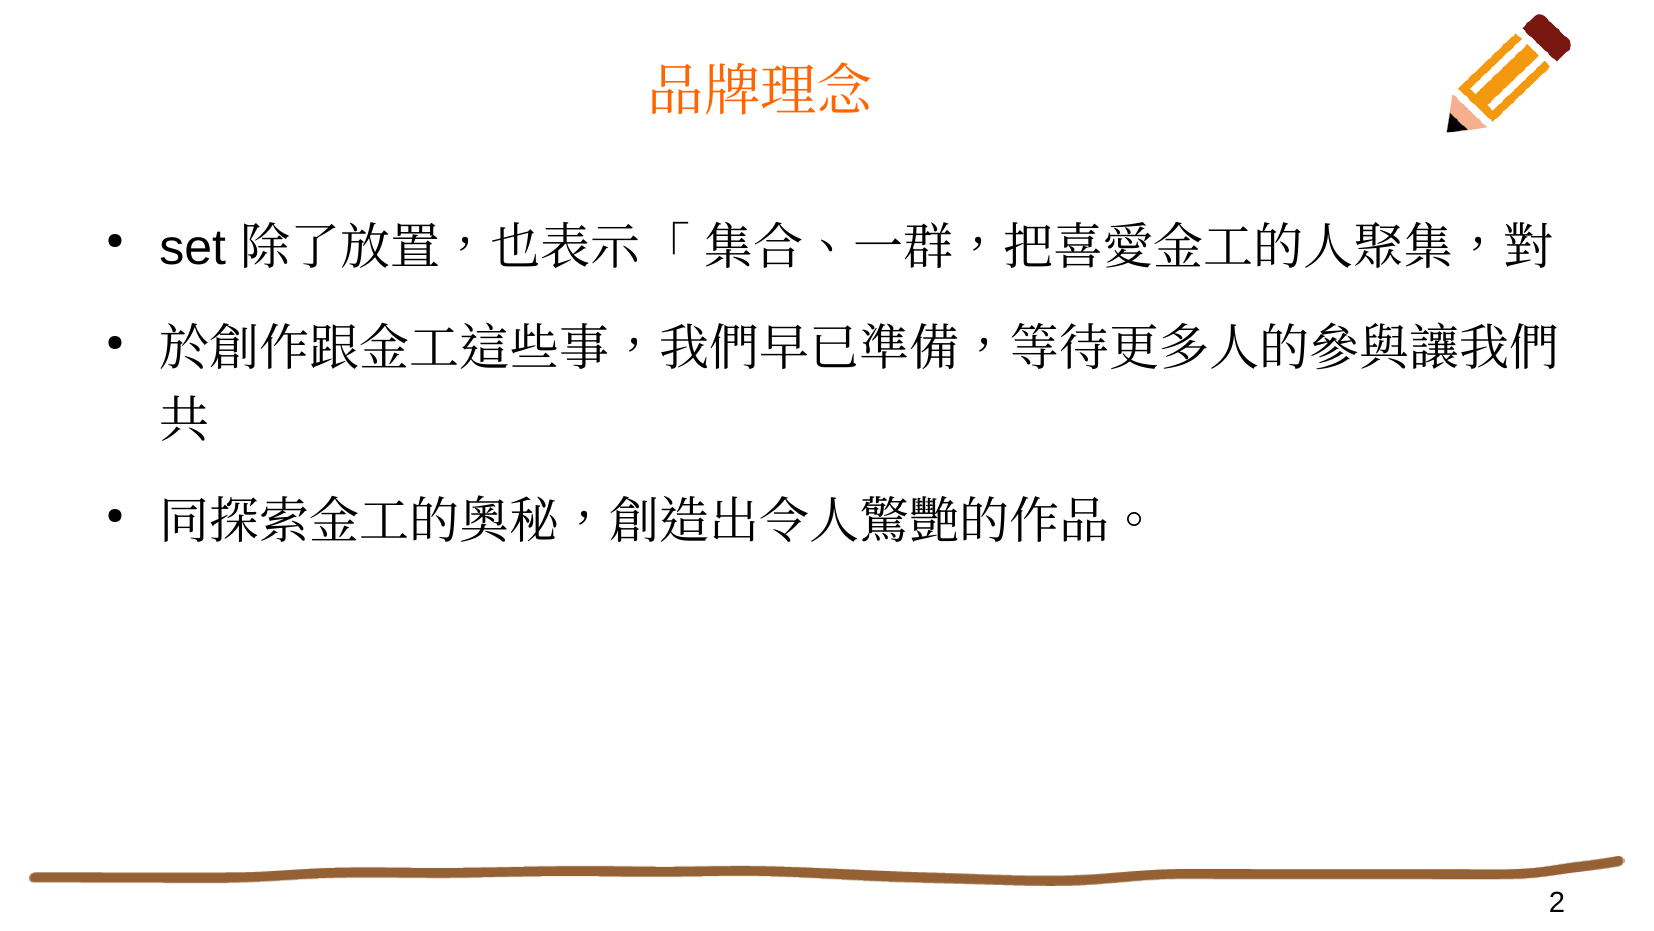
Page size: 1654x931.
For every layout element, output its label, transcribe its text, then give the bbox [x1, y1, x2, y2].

picture [29, 856, 1625, 886]
picture [1446, 14, 1571, 133]
list set 除了放置，也表示「 集合、一群，把喜愛金工的人聚集，對 於創作跟金工這些事，我們早已準備，等待更多人的參與讓我們共 同探索金工的奧秘，創造出令人驚艷的作品。 [88, 206, 1595, 857]
title 品牌理念 [88, 45, 1447, 206]
